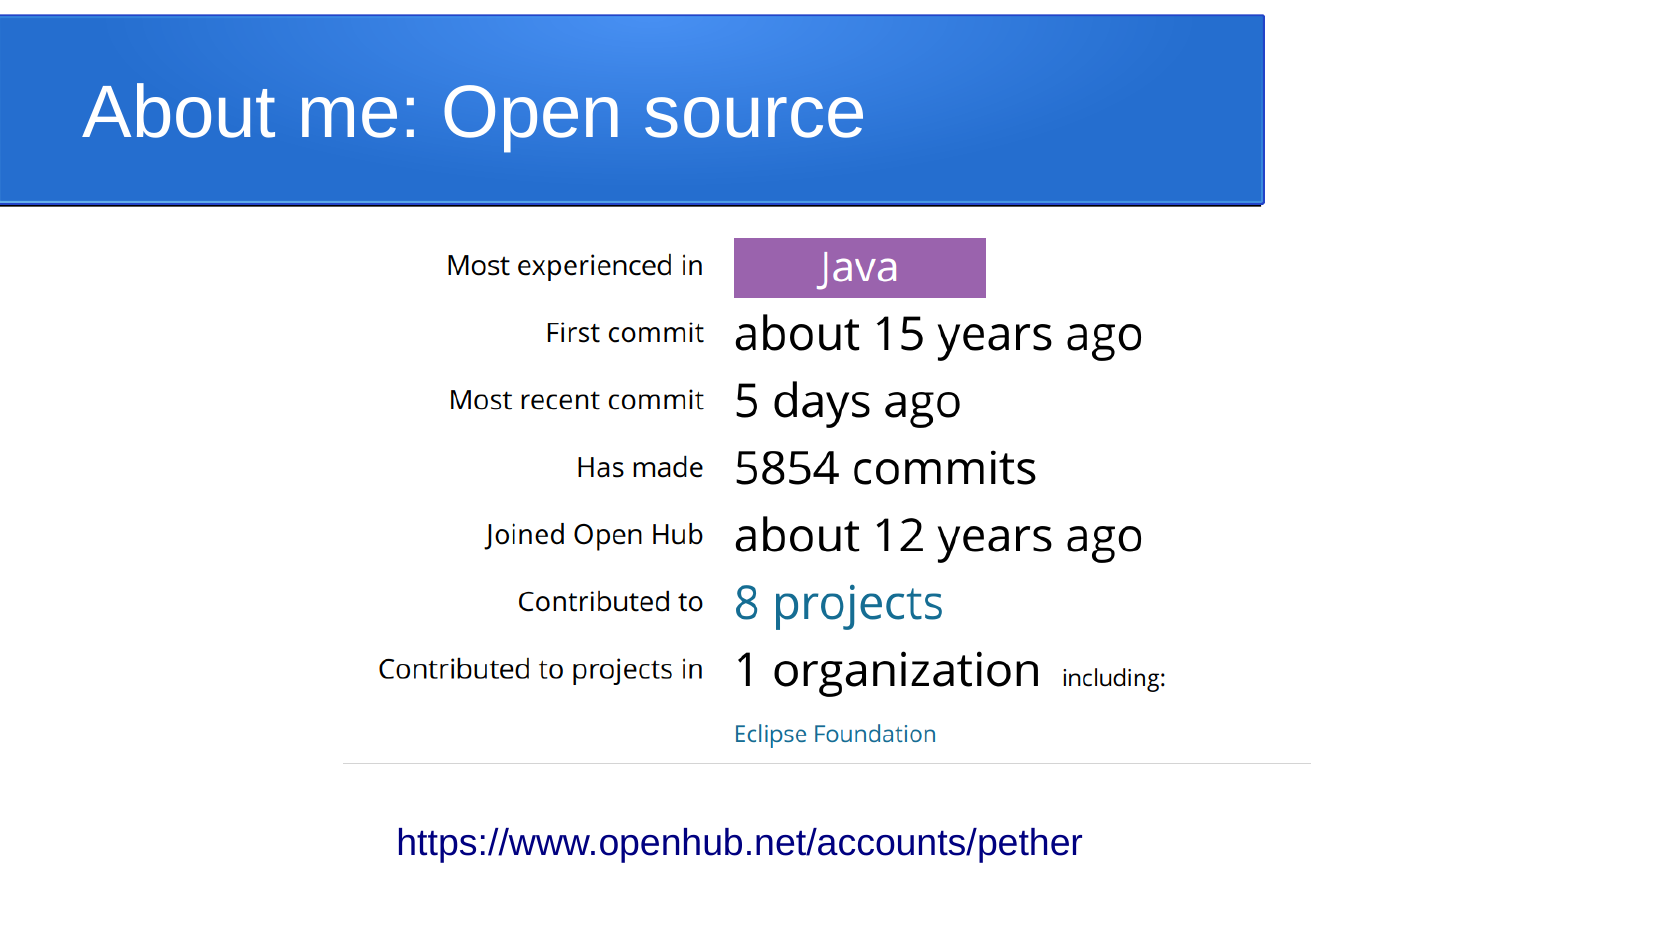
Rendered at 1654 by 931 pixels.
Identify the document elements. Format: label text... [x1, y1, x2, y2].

picture [343, 224, 1311, 764]
title About me: Open source [82, 35, 1235, 189]
text_box https://www.openhub.net/accounts/pether [381, 813, 1099, 871]
